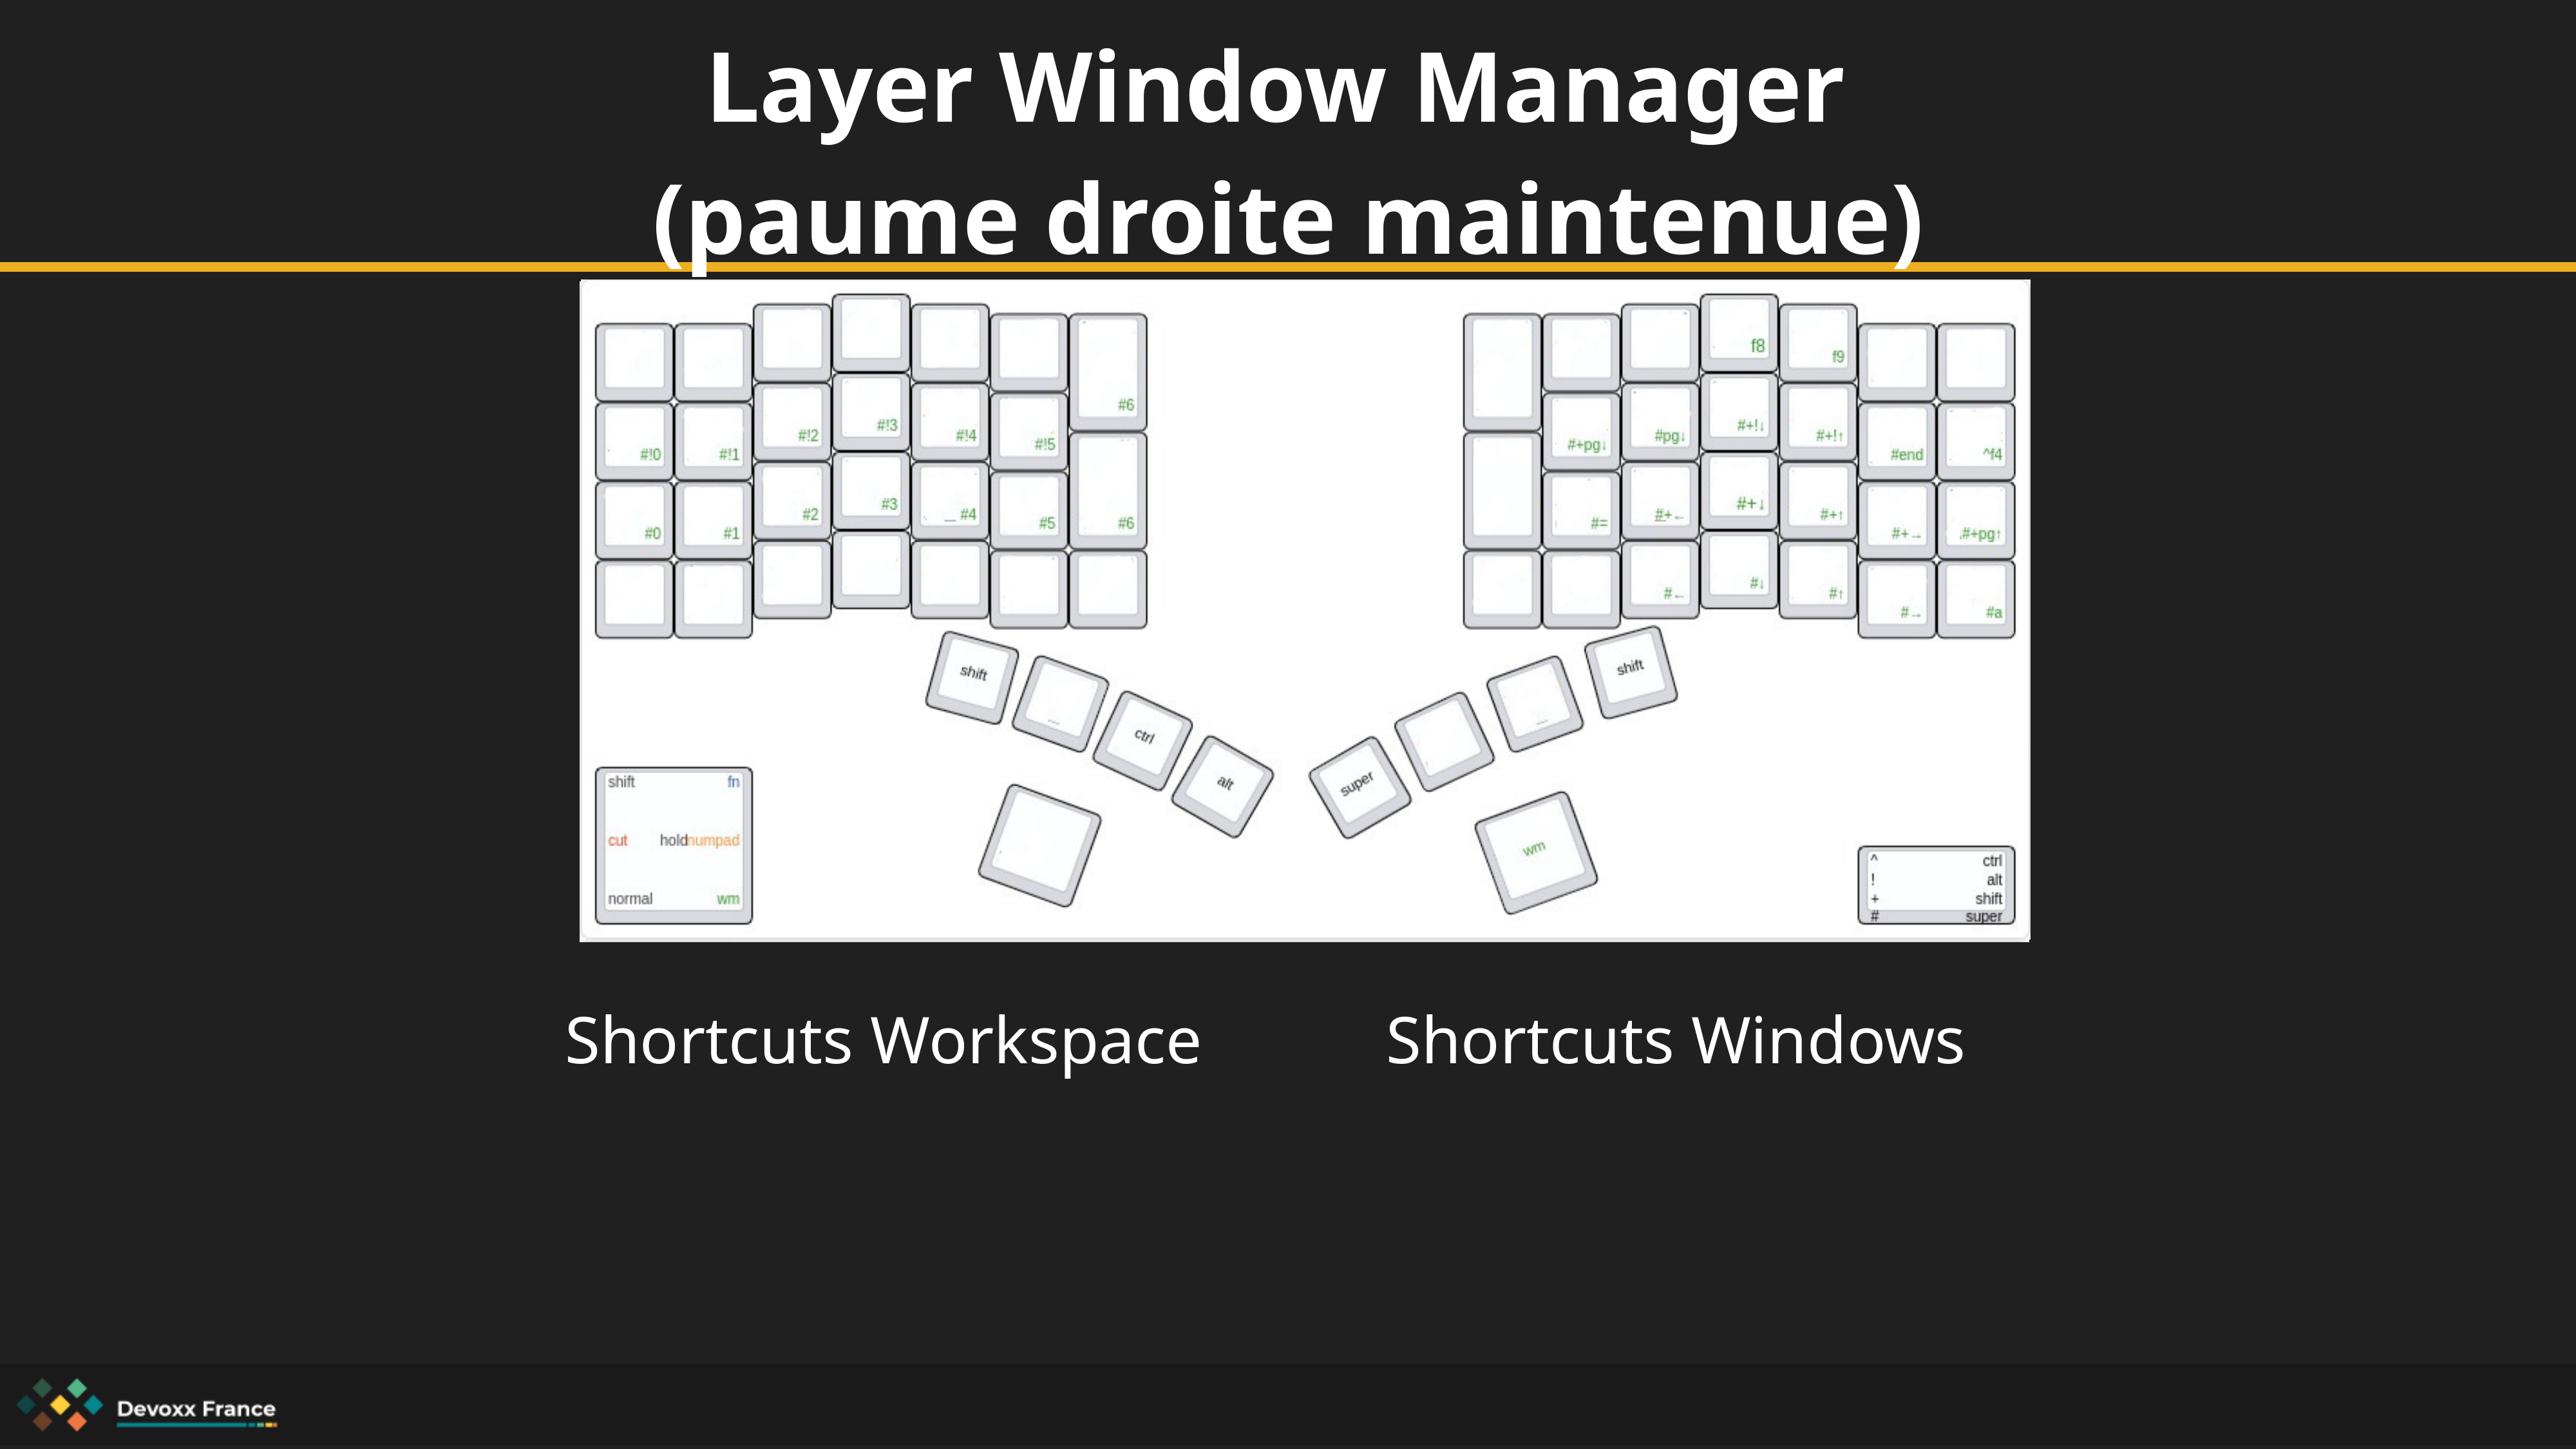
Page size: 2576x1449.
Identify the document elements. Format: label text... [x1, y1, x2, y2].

picture [580, 279, 2031, 942]
picture [0, 1364, 2576, 1445]
text_box Layer Window Manager (paume droite maintenue) [0, 14, 2576, 287]
text_box Shortcuts Workspace Shortcuts Windows [555, 990, 2078, 1404]
